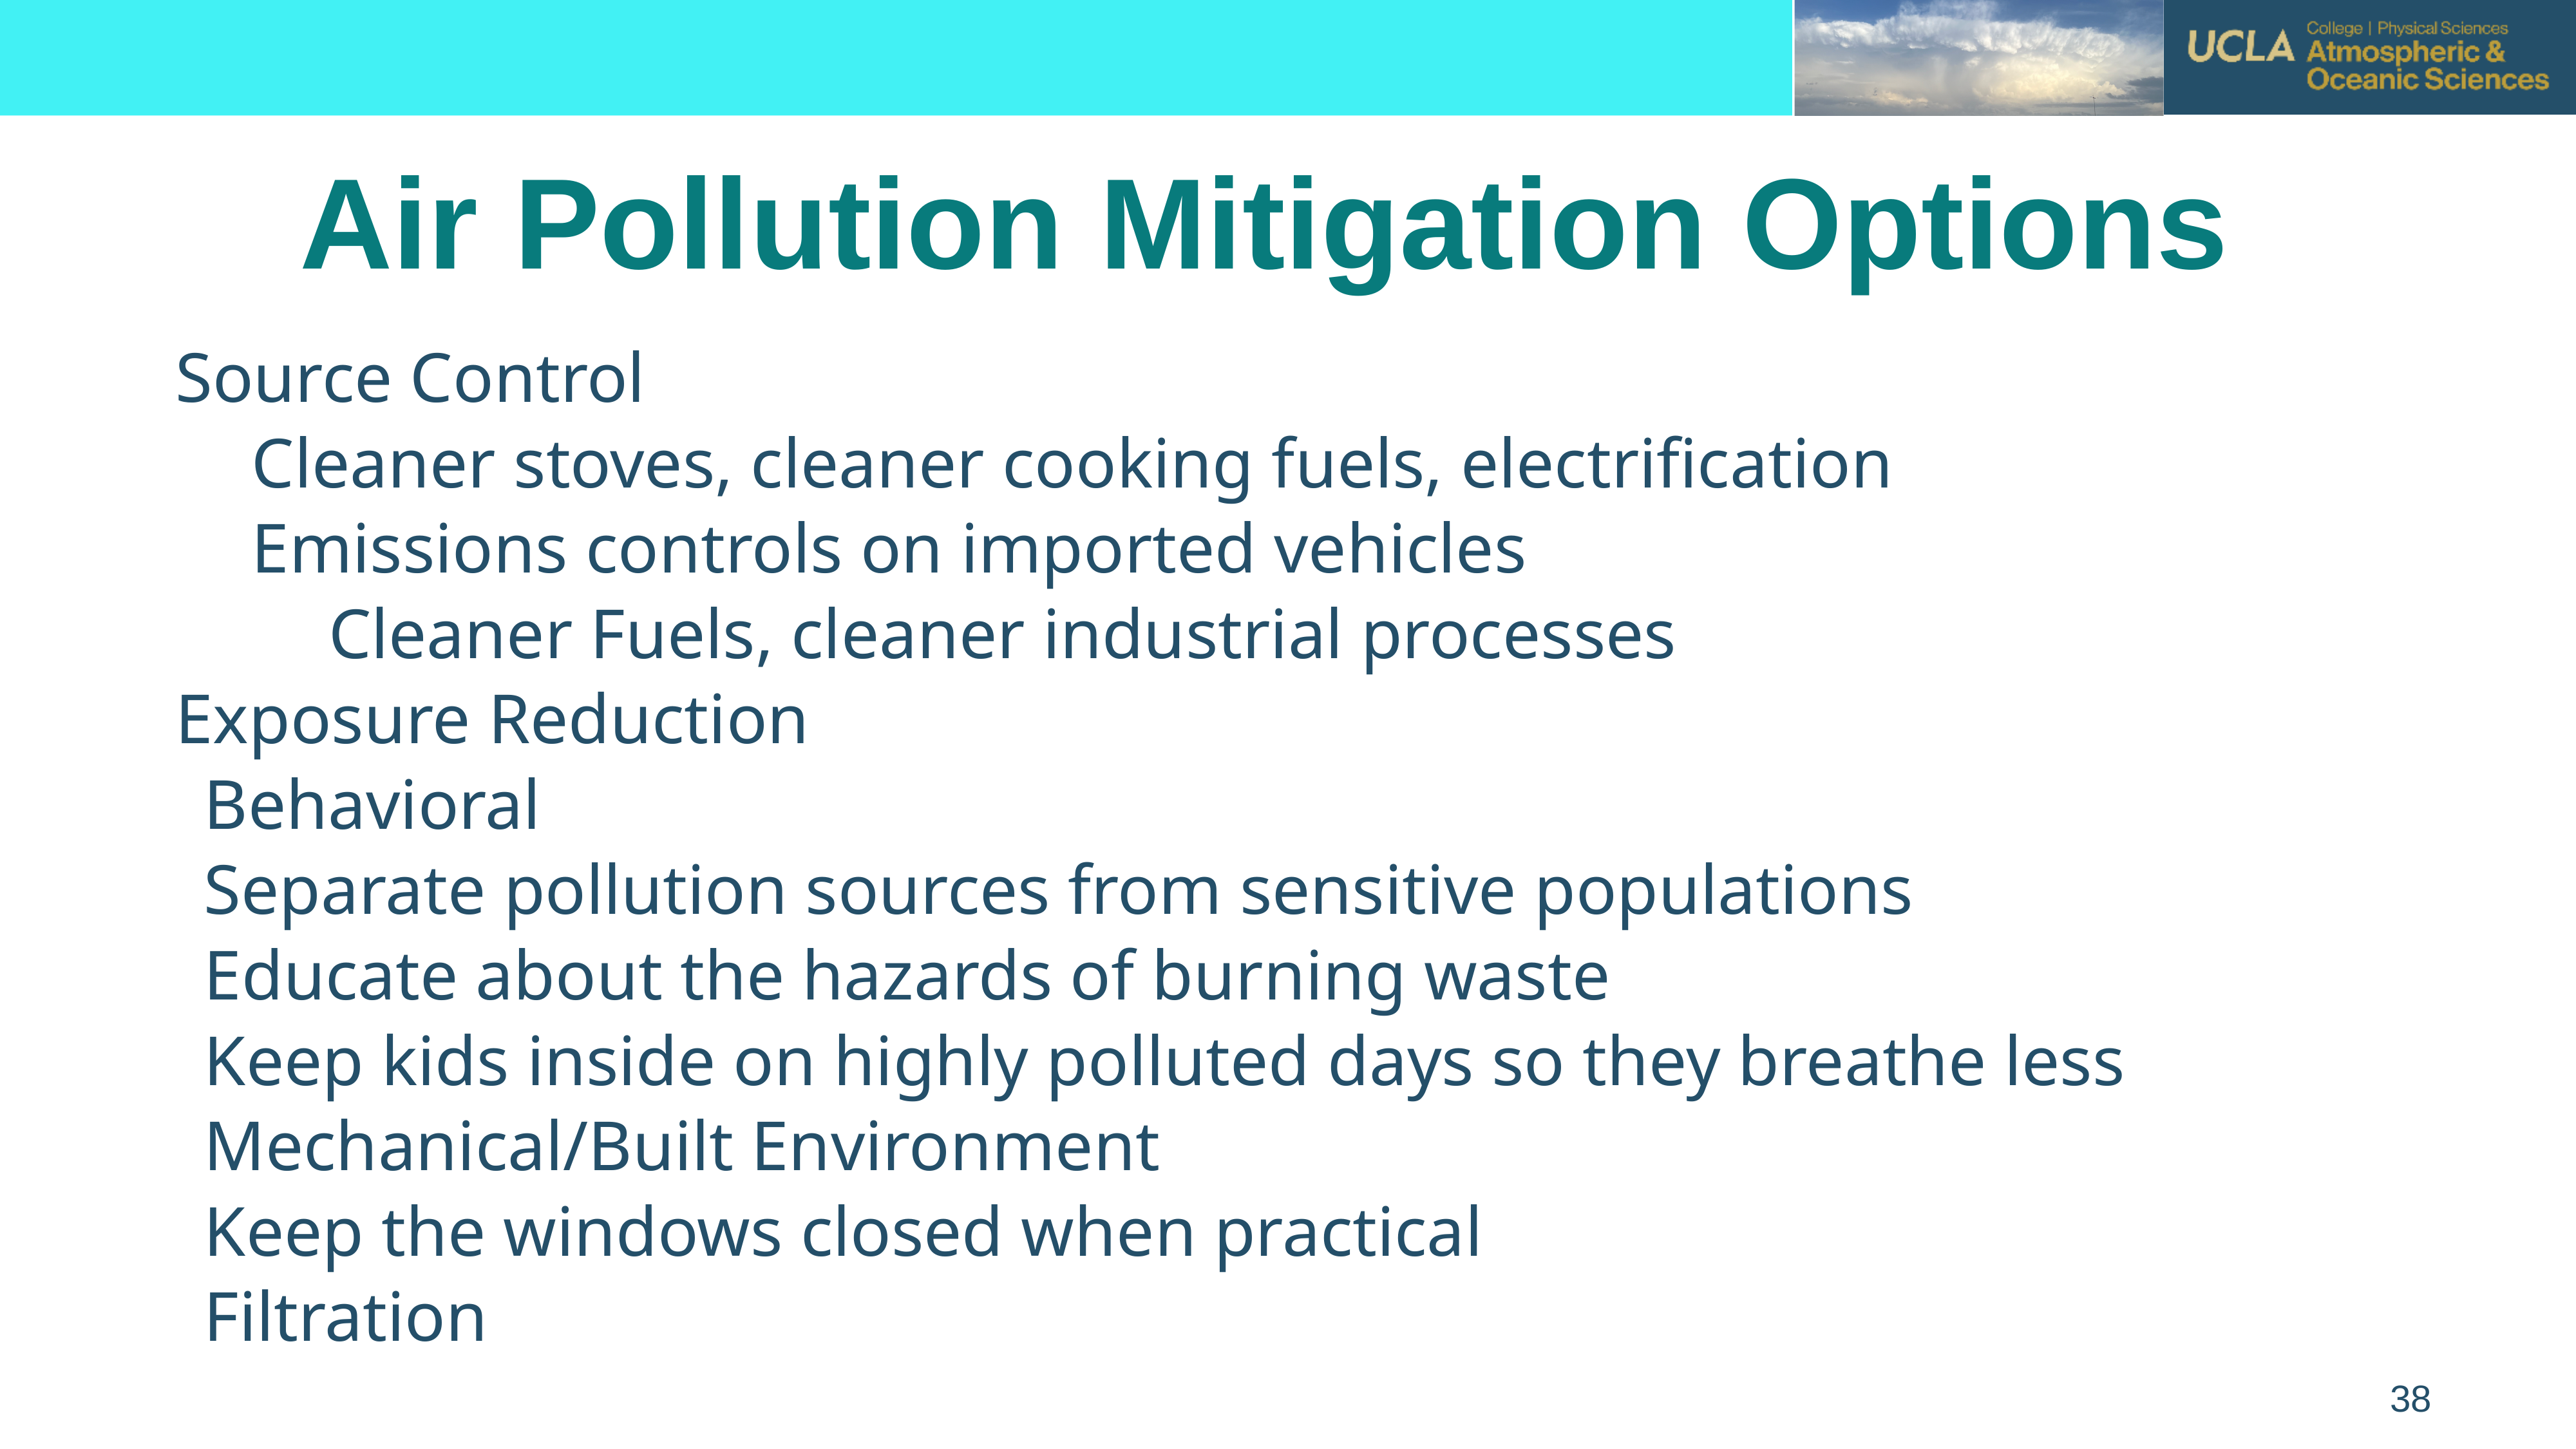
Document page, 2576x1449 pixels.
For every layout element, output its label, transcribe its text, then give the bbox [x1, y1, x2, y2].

list Source Control Cleaner stoves, cleaner cooking fuels, electrification Emissions controls on imported vehicles Cleaner Fuels, cleaner industrial processes Exposure Reduction Behavioral Separate pollution sources from sensitive populations Educate about the hazards of burning waste Keep kids inside on highly polluted days so they breathe less Mechanical/Built Environment Keep the windows closed when practical Filtration [166, 325, 2461, 1368]
slide_number <number> [2380, 1369, 2540, 1447]
picture [1794, 0, 2576, 116]
text_box Air Pollution Mitigation Options [34, 135, 2496, 300]
